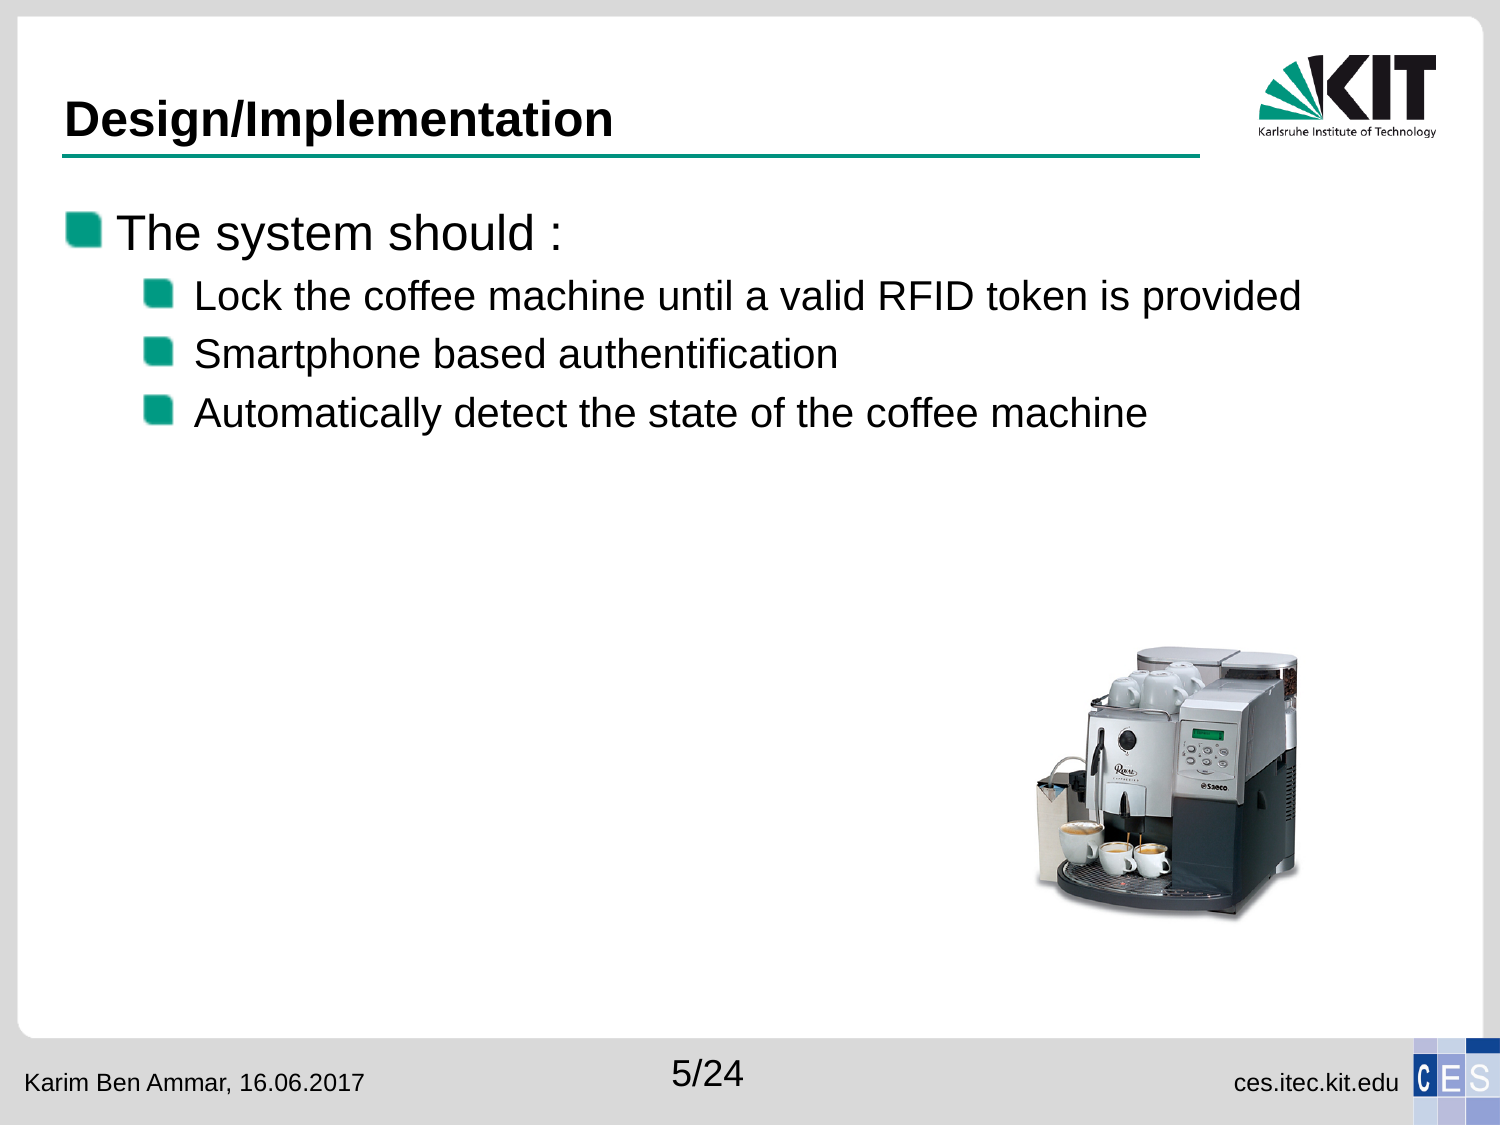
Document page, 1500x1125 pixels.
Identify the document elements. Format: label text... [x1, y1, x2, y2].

list The system should : Lock the coffee machine until a valid RFID token is provided Smartphone based authentification Automatically detect the state of the coffee machine [64, 200, 1436, 1004]
text_box 5/24 [656, 1045, 775, 1117]
picture [0, 0, 1500, 1125]
title Design/Implementation [64, 54, 1198, 147]
